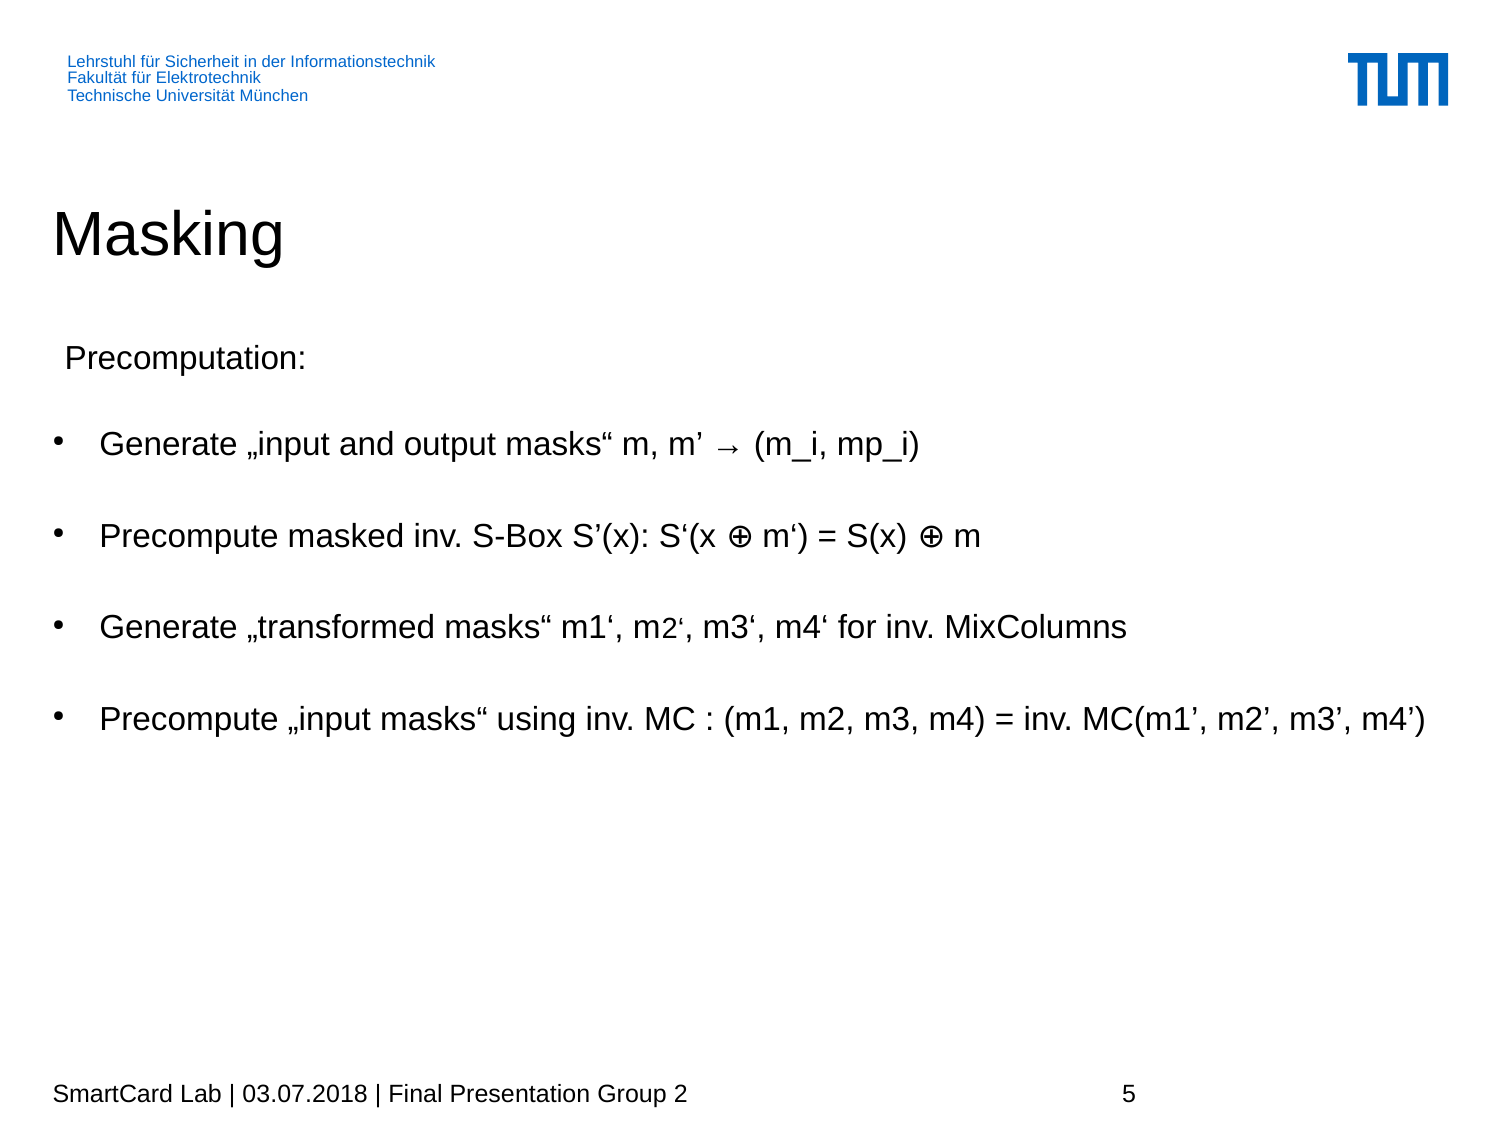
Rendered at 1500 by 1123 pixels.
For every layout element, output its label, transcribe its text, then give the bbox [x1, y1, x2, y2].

text_box <number> [1122, 1062, 1459, 1123]
list Precomputation: Generate „input and output masks“ m, m’ → (m_i, mp_i) Precompute masked inv. S-Box S’(x): S‘(x ⊕ m‘) = S(x) ⊕ m Generate „transformed masks“ m1‘, m2‘, m3‘, m4‘ for inv. MixColumns Precompute „input masks“ using inv. MC : (m1, m2, m3, m4) = inv. MC(m1’, m2’, m3’, m4’) [52, 330, 1453, 931]
text_box SmartCard Lab | 03.07.2018 | Final Presentation Group 2 [52, 1062, 1116, 1123]
title Masking [52, 192, 1453, 268]
